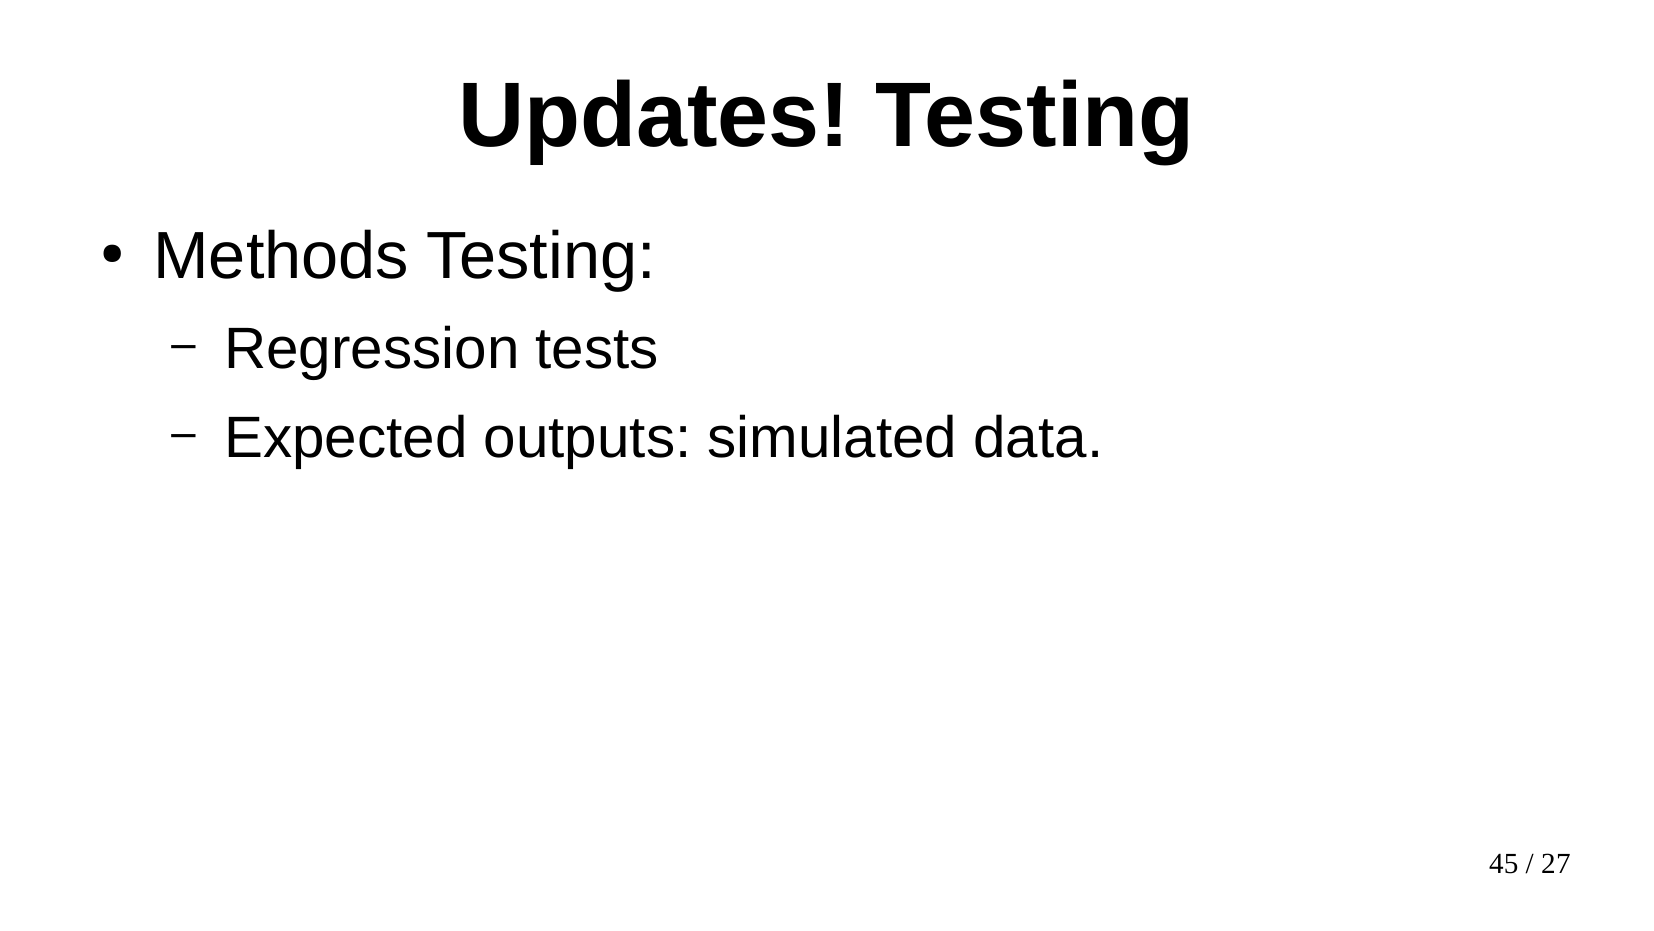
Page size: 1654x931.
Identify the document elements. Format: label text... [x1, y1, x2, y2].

title Updates! Testing [82, 37, 1571, 193]
list Methods Testing: Regression tests Expected outputs: simulated data. [82, 217, 1571, 758]
